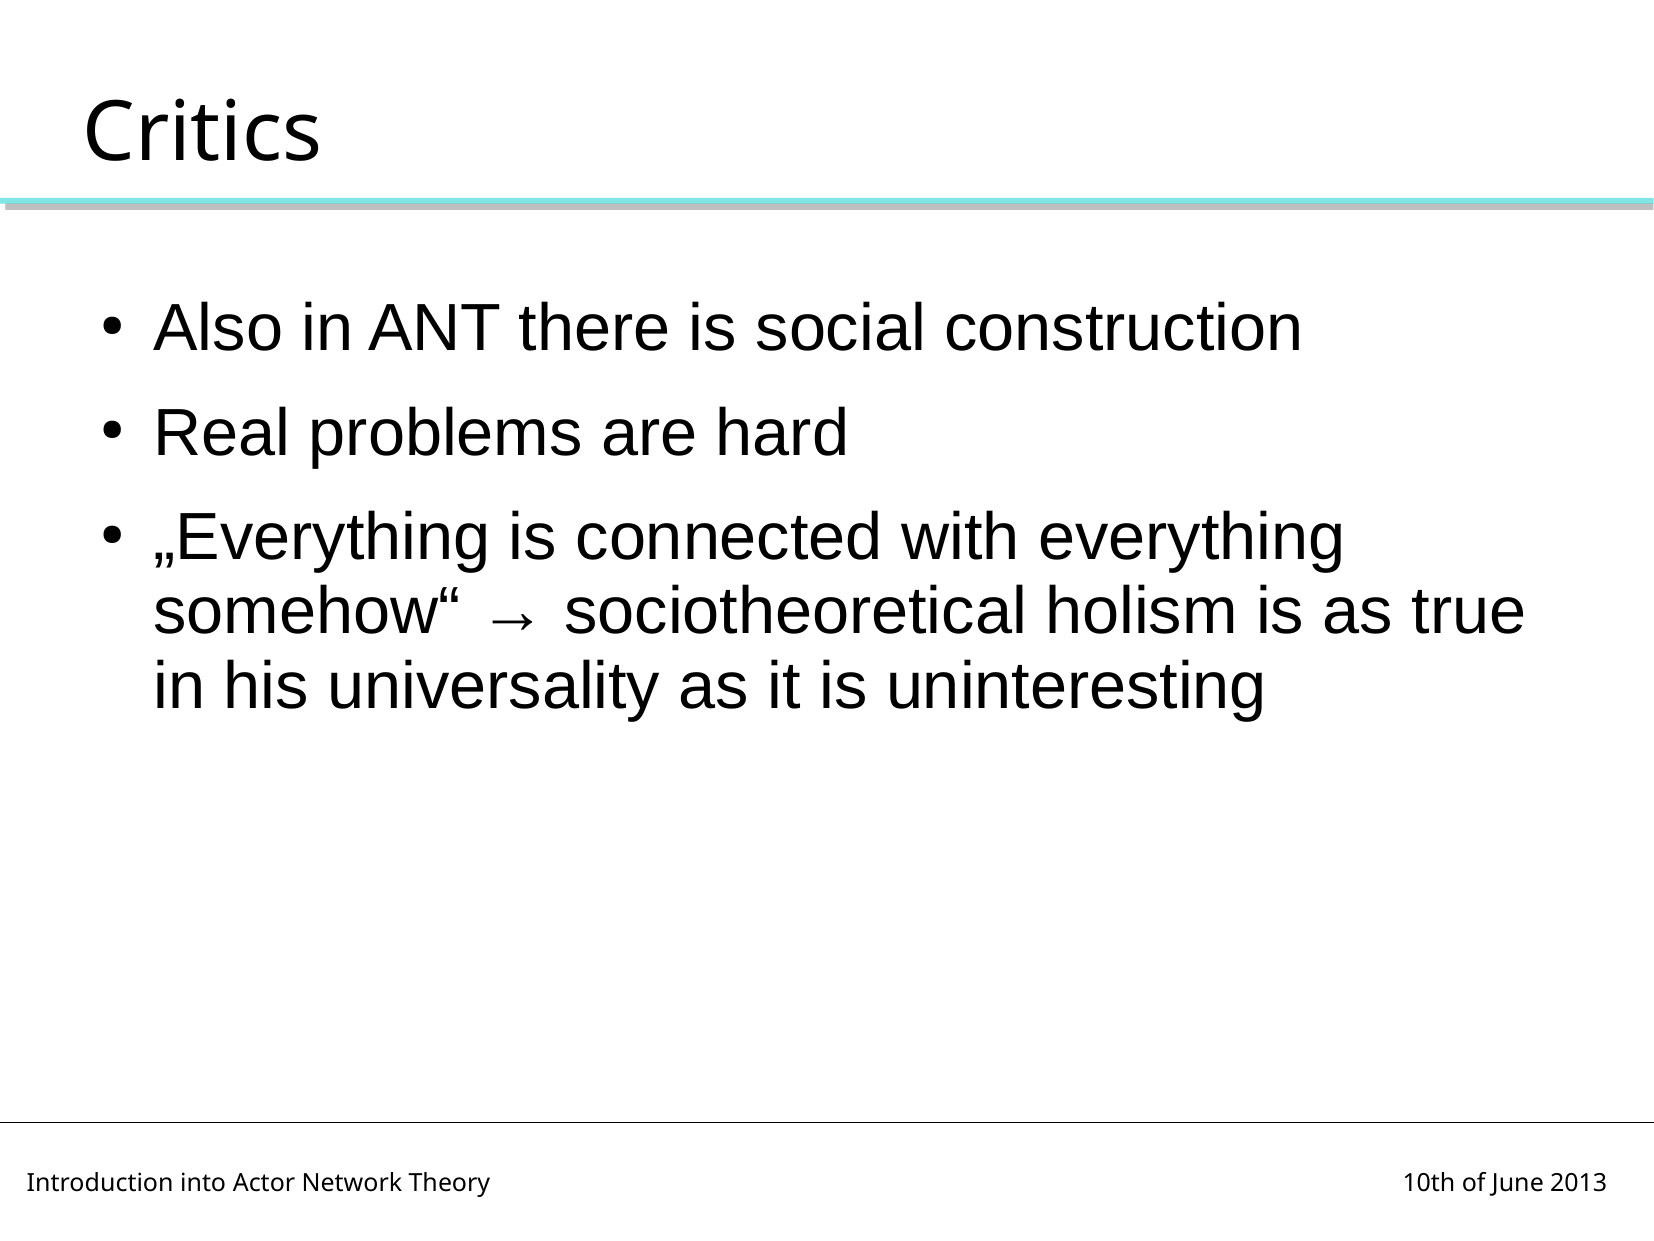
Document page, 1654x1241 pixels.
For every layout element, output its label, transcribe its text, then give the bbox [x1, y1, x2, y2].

title Critics [82, 81, 1571, 175]
list Also in ANT there is social construction Real problems are hard „Everything is connected with everything somehow“ → sociotheoretical holism is as true in his universality as it is uninteresting [82, 290, 1571, 1109]
text_box 10th of June 2013 [1387, 1157, 1636, 1201]
text_box Introduction into Actor Network Theory [11, 1157, 615, 1201]
